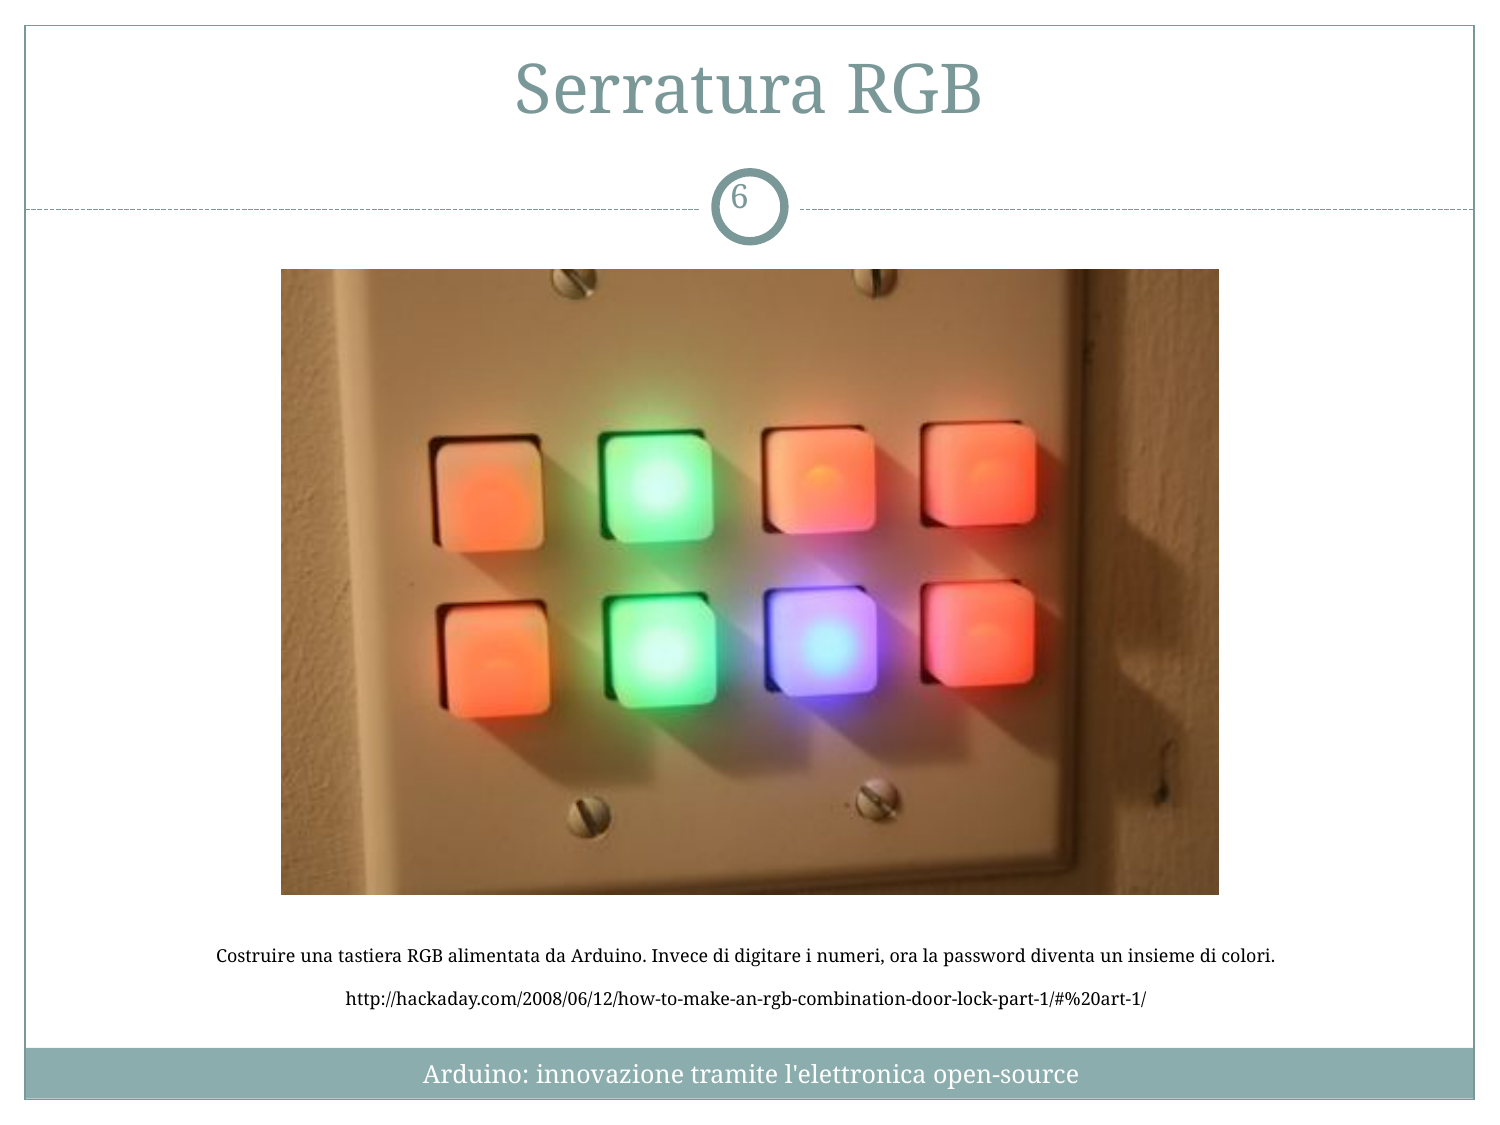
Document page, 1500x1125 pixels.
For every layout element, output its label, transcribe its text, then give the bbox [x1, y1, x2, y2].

title Serratura RGB [49, 37, 1450, 162]
picture [281, 269, 1219, 895]
list Costruire una tastiera RGB alimentata da Arduino. Invece di digitare i numeri, ora la password diventa un insieme di colori. http://hackaday.com/2008/06/12/how-to-make-an-rgb-combination-door-lock-part-1/#%20art-1/ [49, 937, 1445, 1020]
slide_number <numero> [715, 168, 791, 241]
footer Arduino: innovazione tramite l'elettronica open-source [50, 1051, 1454, 1112]
